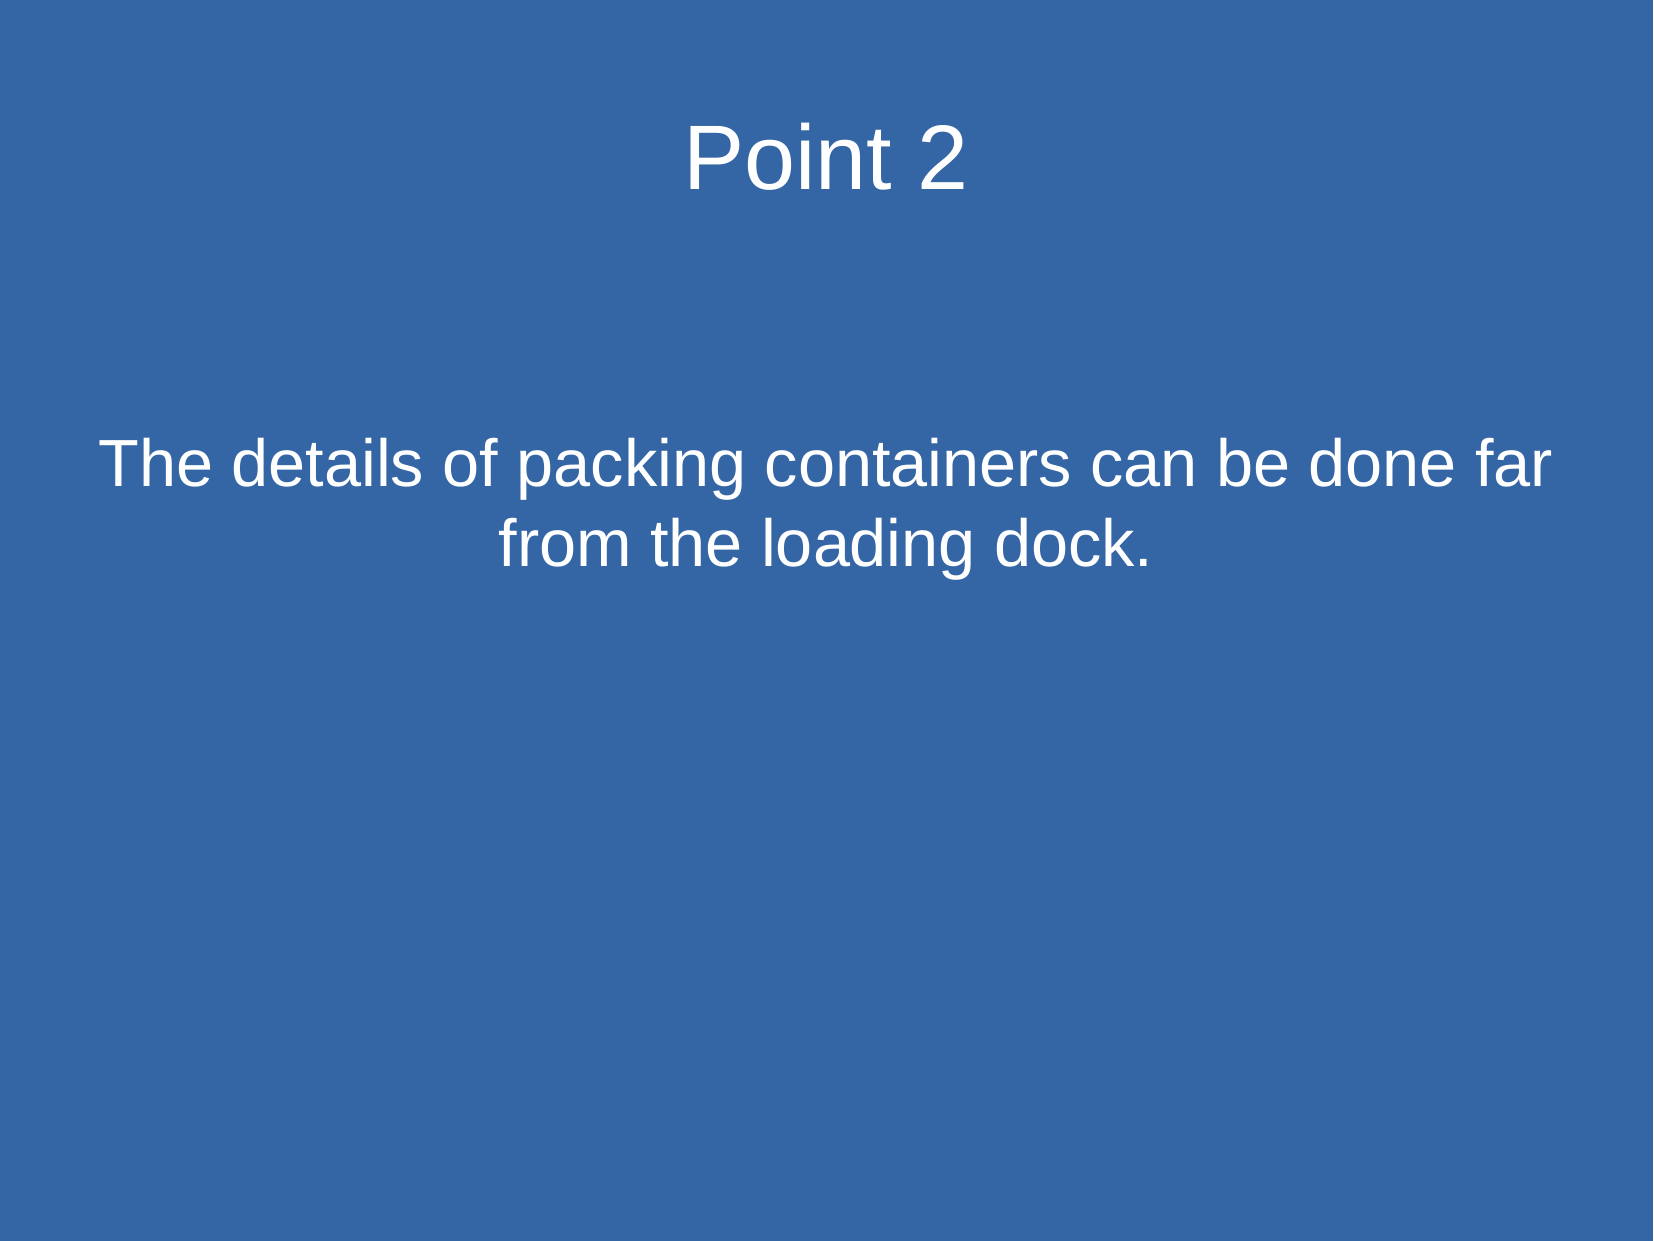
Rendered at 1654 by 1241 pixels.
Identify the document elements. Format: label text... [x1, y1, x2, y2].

text_box The details of packing containers can be done far from the loading dock. [82, 420, 1570, 1010]
text_box Point 2 [82, 49, 1570, 257]
